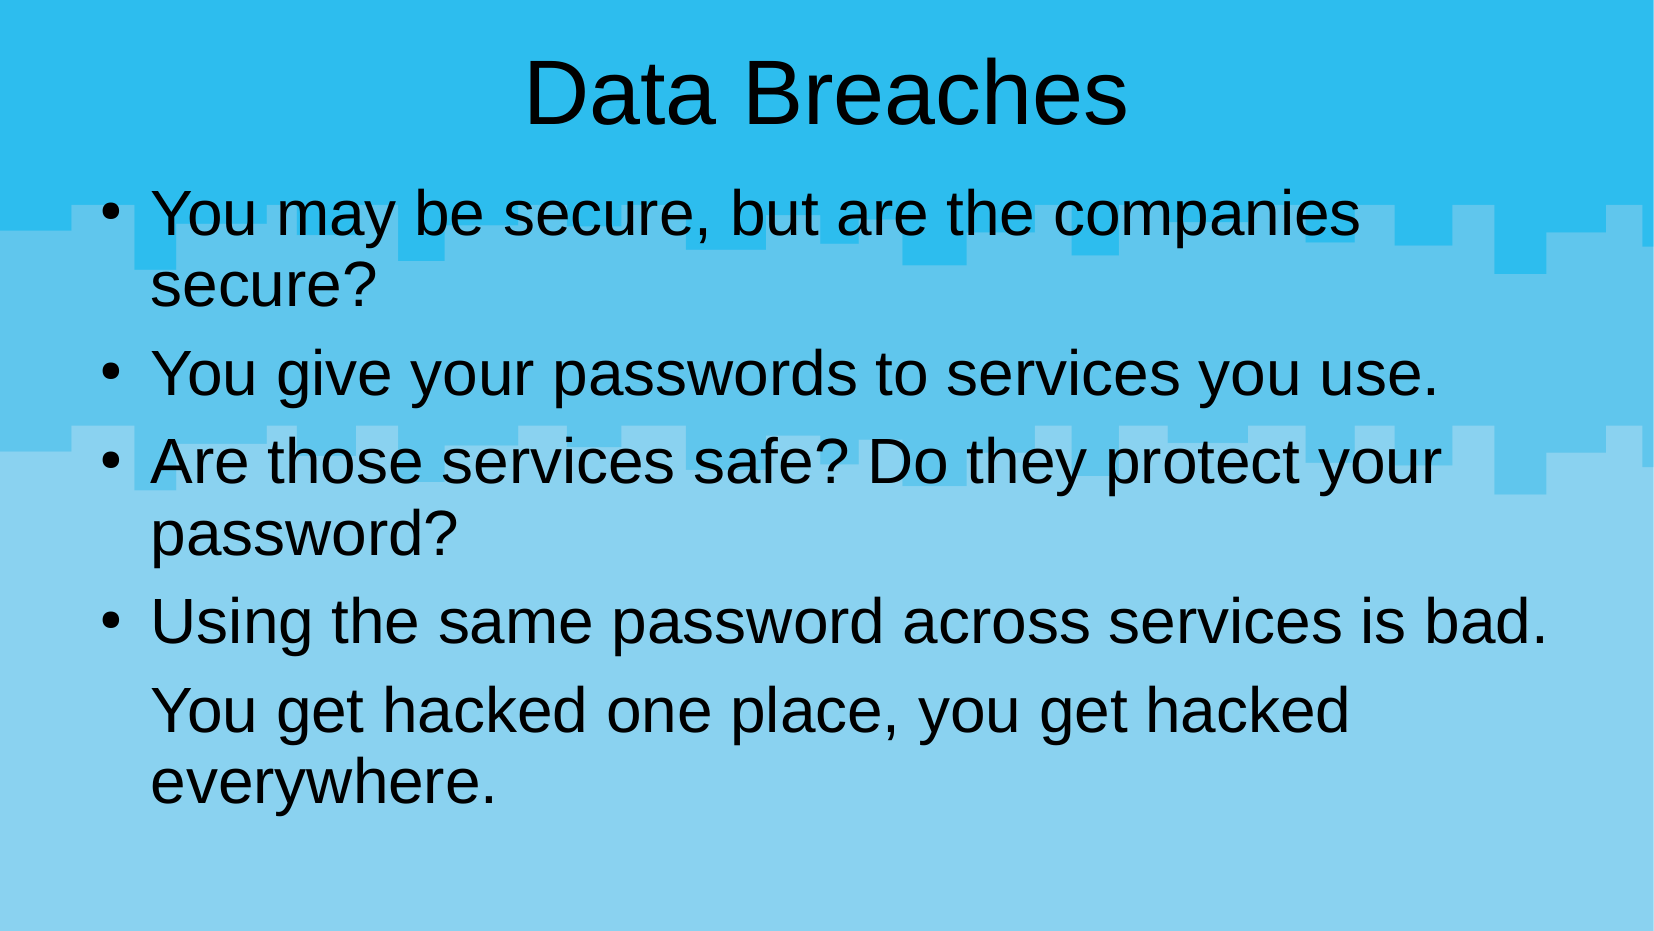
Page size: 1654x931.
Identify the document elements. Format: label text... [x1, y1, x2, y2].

list You may be secure, but are the companies secure? You give your passwords to services you use. Are those services safe? Do they protect your password? Using the same password across services is bad. You get hacked one place, you get hacked everywhere. [82, 177, 1571, 886]
picture [0, 0, 1654, 931]
title Data Breaches [82, 37, 1571, 148]
